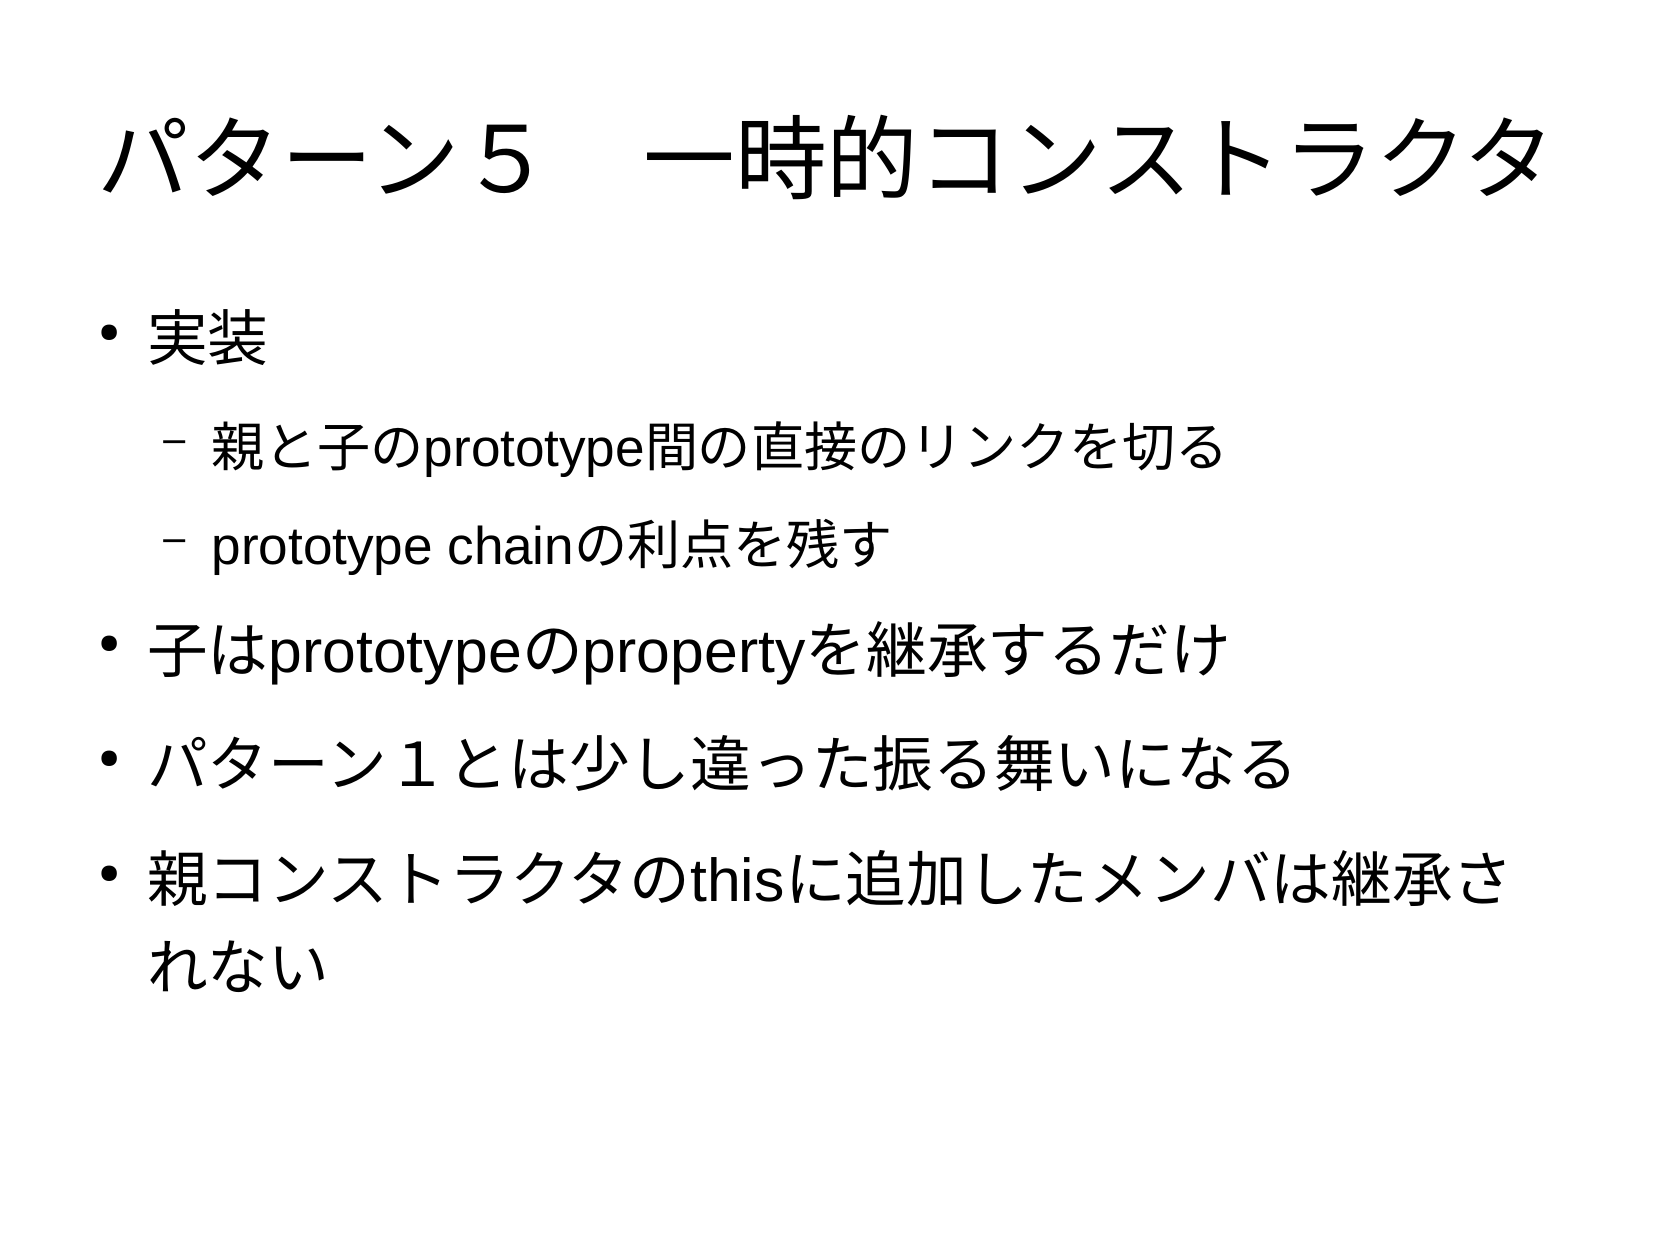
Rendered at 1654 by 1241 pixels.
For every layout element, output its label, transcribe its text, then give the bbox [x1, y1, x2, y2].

list 実装 親と子のprototype間の直接のリンクを切る prototype chainの利点を残す 子はprototypeのpropertyを継承するだけ パターン１とは少し違った振る舞いになる 親コンストラクタのthisに追加したメンバは継承されない [82, 290, 1571, 1010]
title パターン５ 一時的コンストラクタ [82, 49, 1571, 257]
